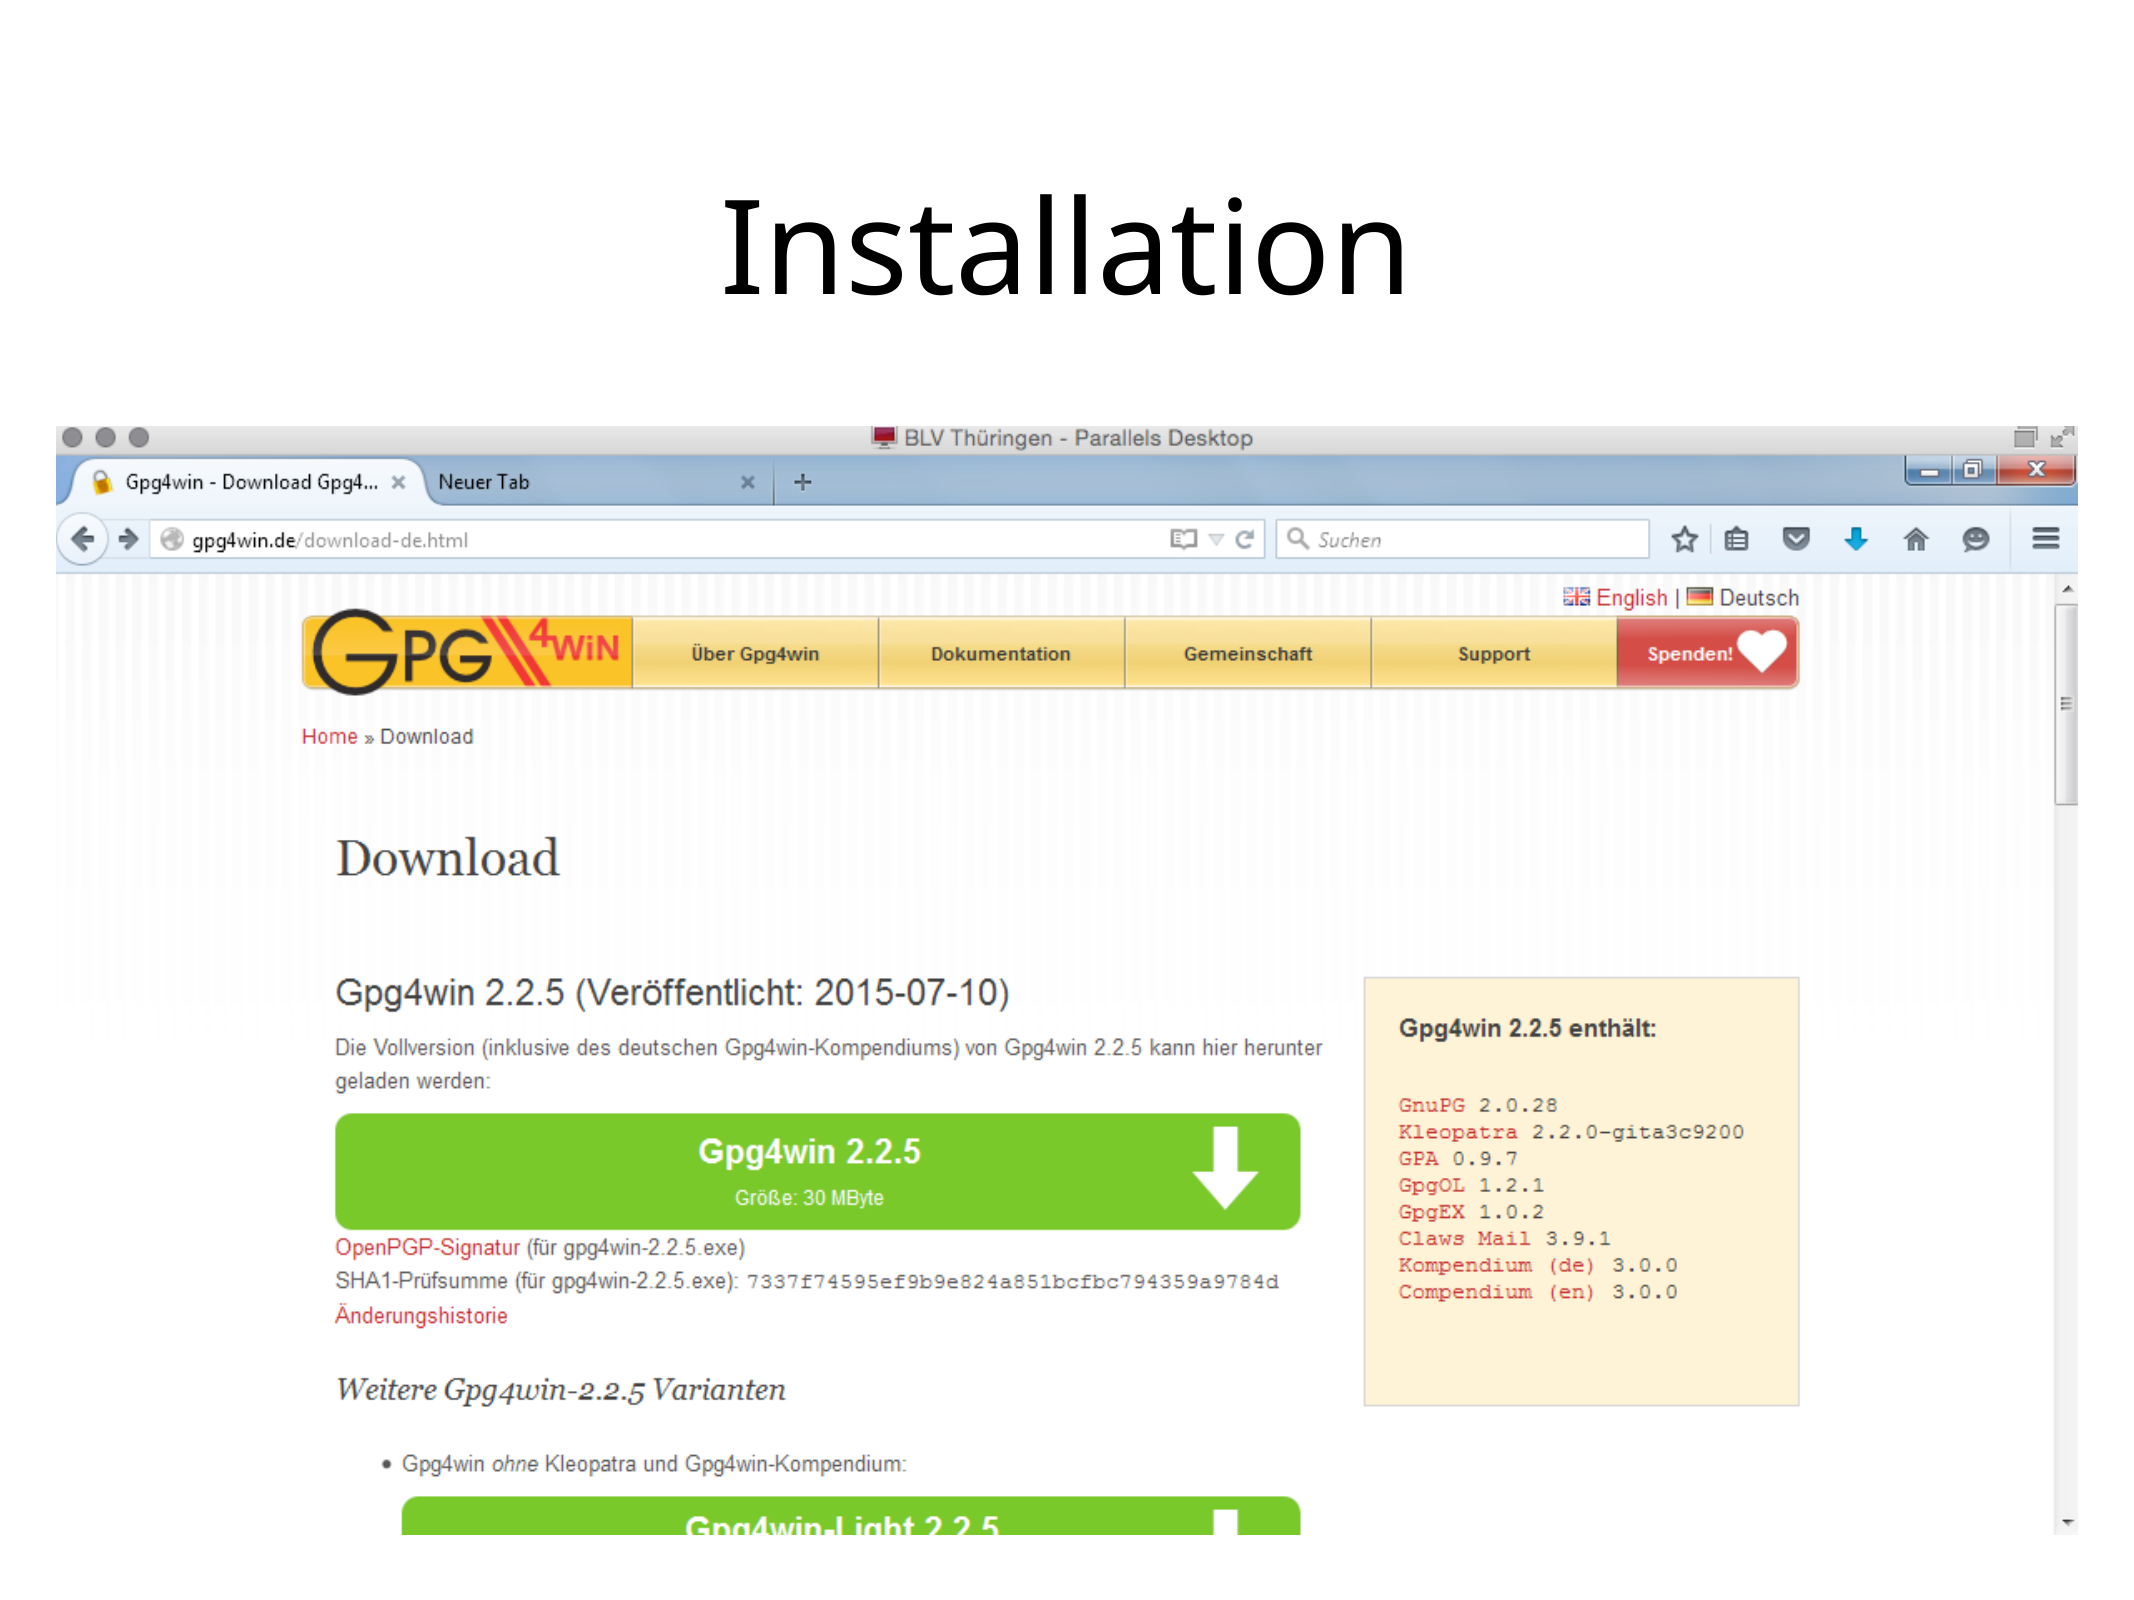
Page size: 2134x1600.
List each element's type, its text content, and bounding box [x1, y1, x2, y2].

picture [56, 426, 2078, 1535]
title Installation [208, 41, 1925, 426]
